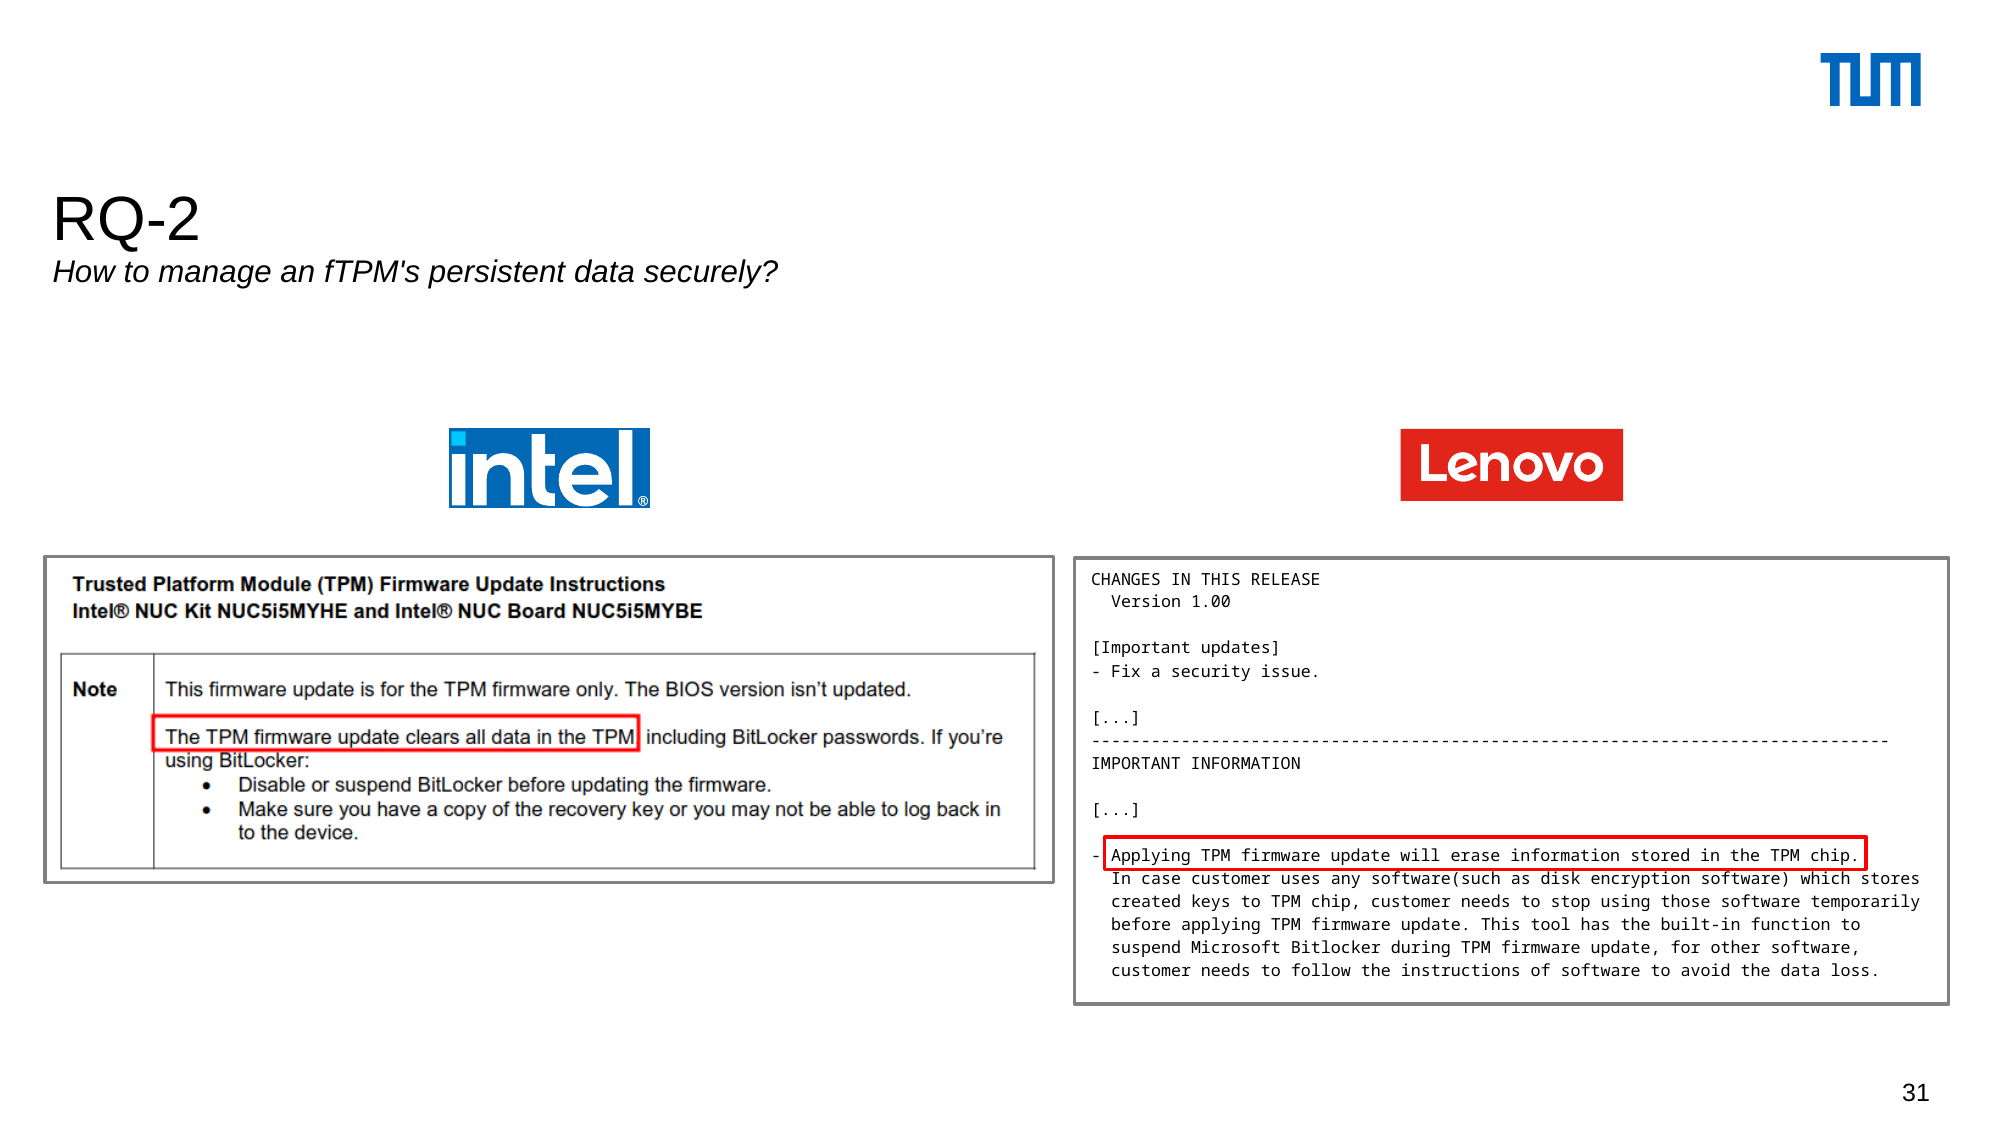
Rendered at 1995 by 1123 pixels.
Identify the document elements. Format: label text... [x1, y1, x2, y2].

picture [46, 558, 1052, 881]
picture [1399, 428, 1625, 502]
title RQ-2 How to manage an fTPM's persistent data securely? [52, 166, 1453, 307]
picture [448, 428, 650, 508]
text_box CHANGES IN THIS RELEASE Version 1.00 [Important updates] - Fix a security issue. [...] -------------------------------------------------------------------------------- IMPORTANT INFORMATION [...] - Applying TPM firmware update will erase information stored in the TPM chip. In case customer uses any software(such as disk encryption software) which stores created keys to TPM chip, customer needs to stop using those software temporarily before applying TPM firmware update. This tool has the built-in function to suspend Microsoft Bitlocker during TPM firmware update, for other software, customer needs to follow the instructions of software to avoid the data loss. [1074, 558, 1949, 1004]
